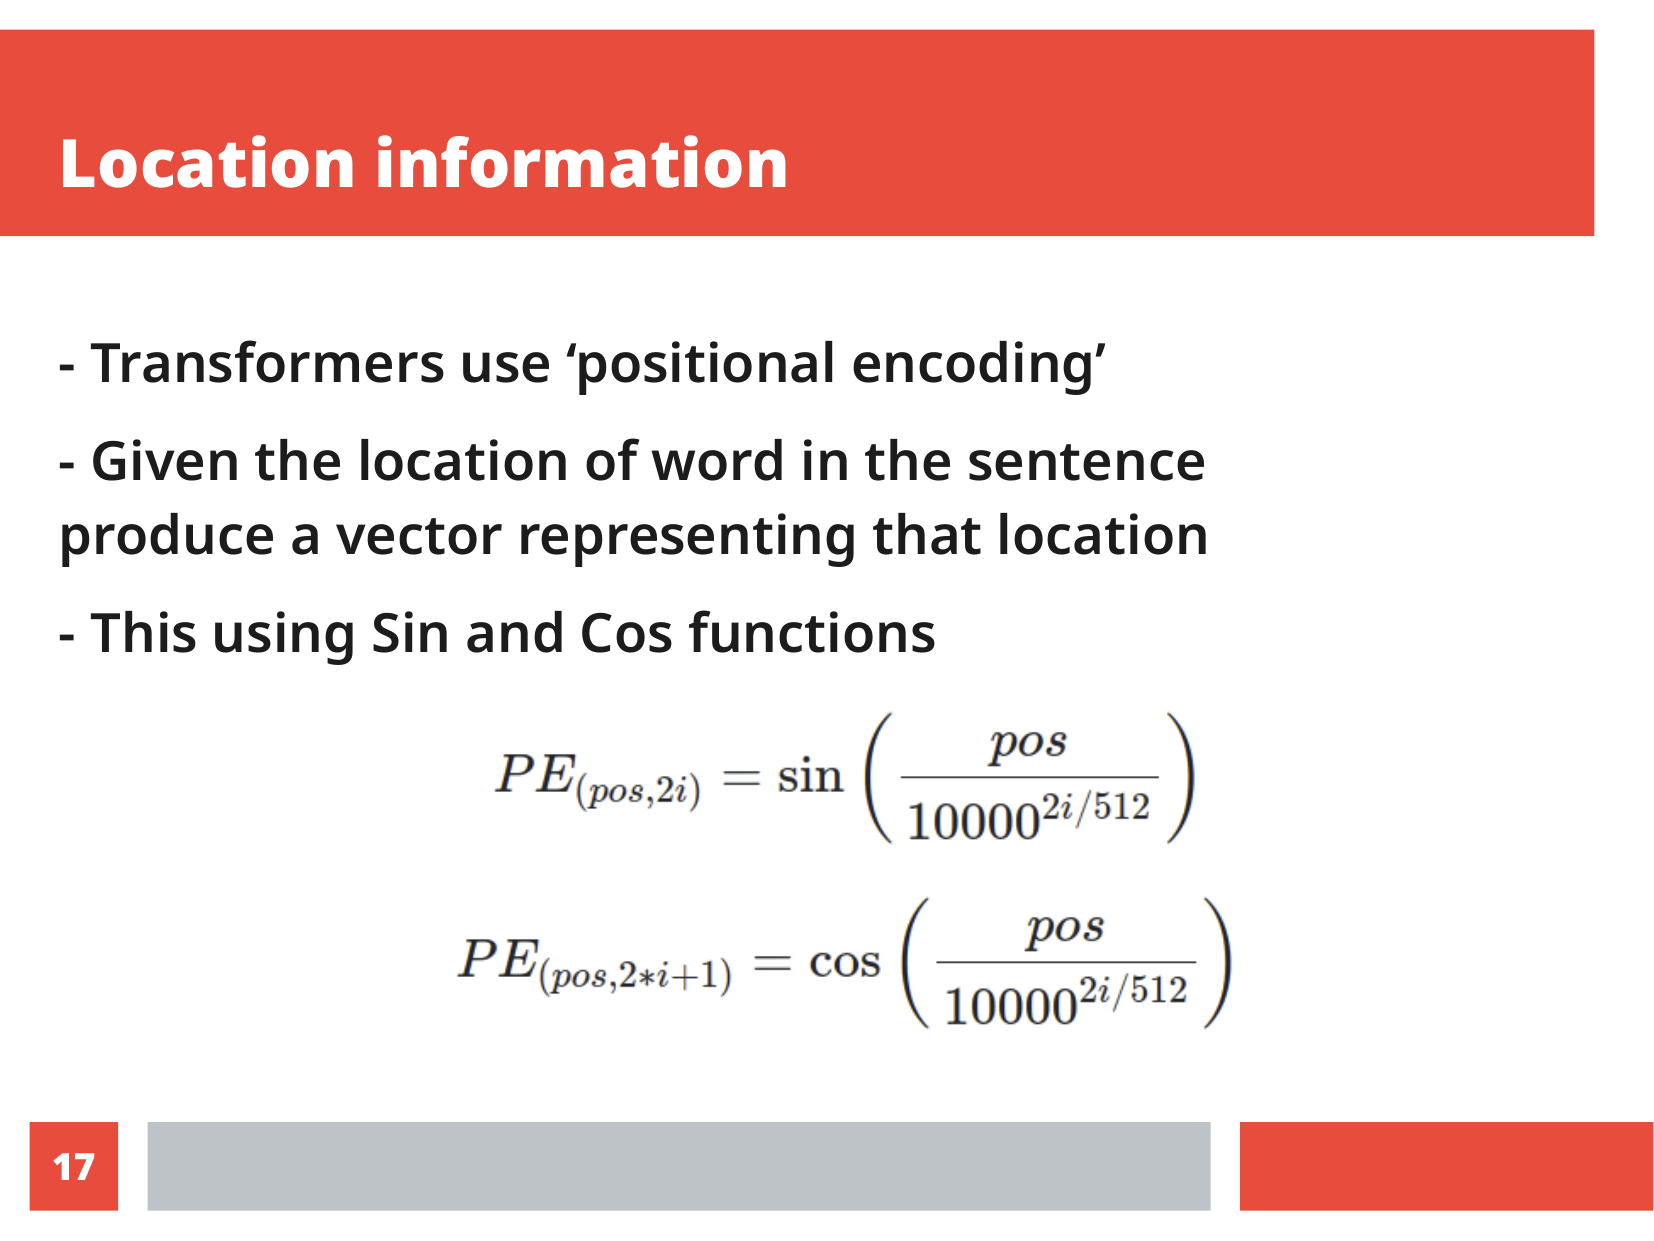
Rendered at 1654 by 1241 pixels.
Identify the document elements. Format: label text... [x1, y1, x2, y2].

title Location information [59, 59, 1595, 207]
list - Transformers use ‘positional encoding’ - Given the location of word in the sentence produce a vector representing that location - This using Sin and Cos functions [59, 324, 1565, 1093]
picture [392, 663, 1351, 1051]
